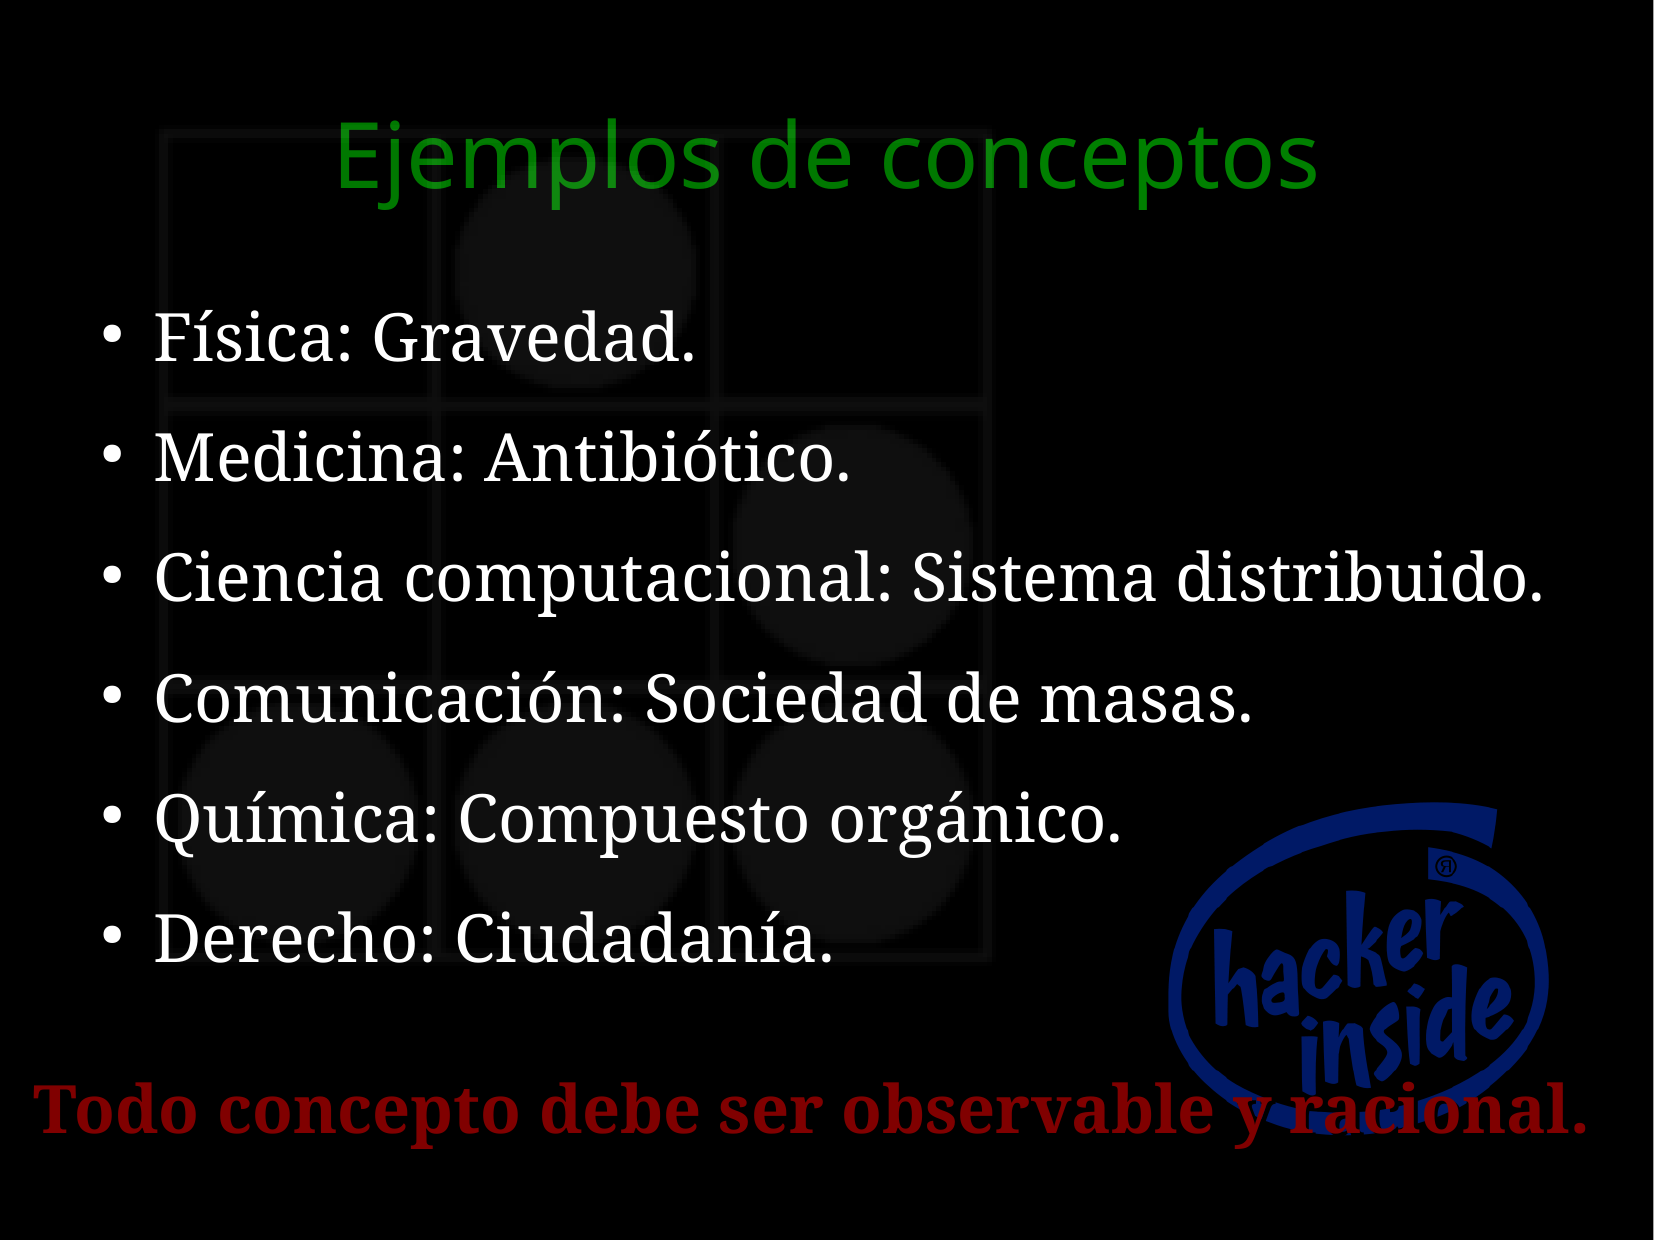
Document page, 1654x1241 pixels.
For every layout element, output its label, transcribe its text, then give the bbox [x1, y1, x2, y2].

list Física: Gravedad. Medicina: Antibiótico. Ciencia computacional: Sistema distribuido. Comunicación: Sociedad de masas. Química: Compuesto orgánico. Derecho: Ciudadanía. [82, 290, 1571, 1003]
text_box Todo concepto debe ser observable y racional. [29, 1003, 1595, 1211]
picture [118, 88, 1034, 290]
title Ejemplos de conceptos [82, 49, 1571, 257]
